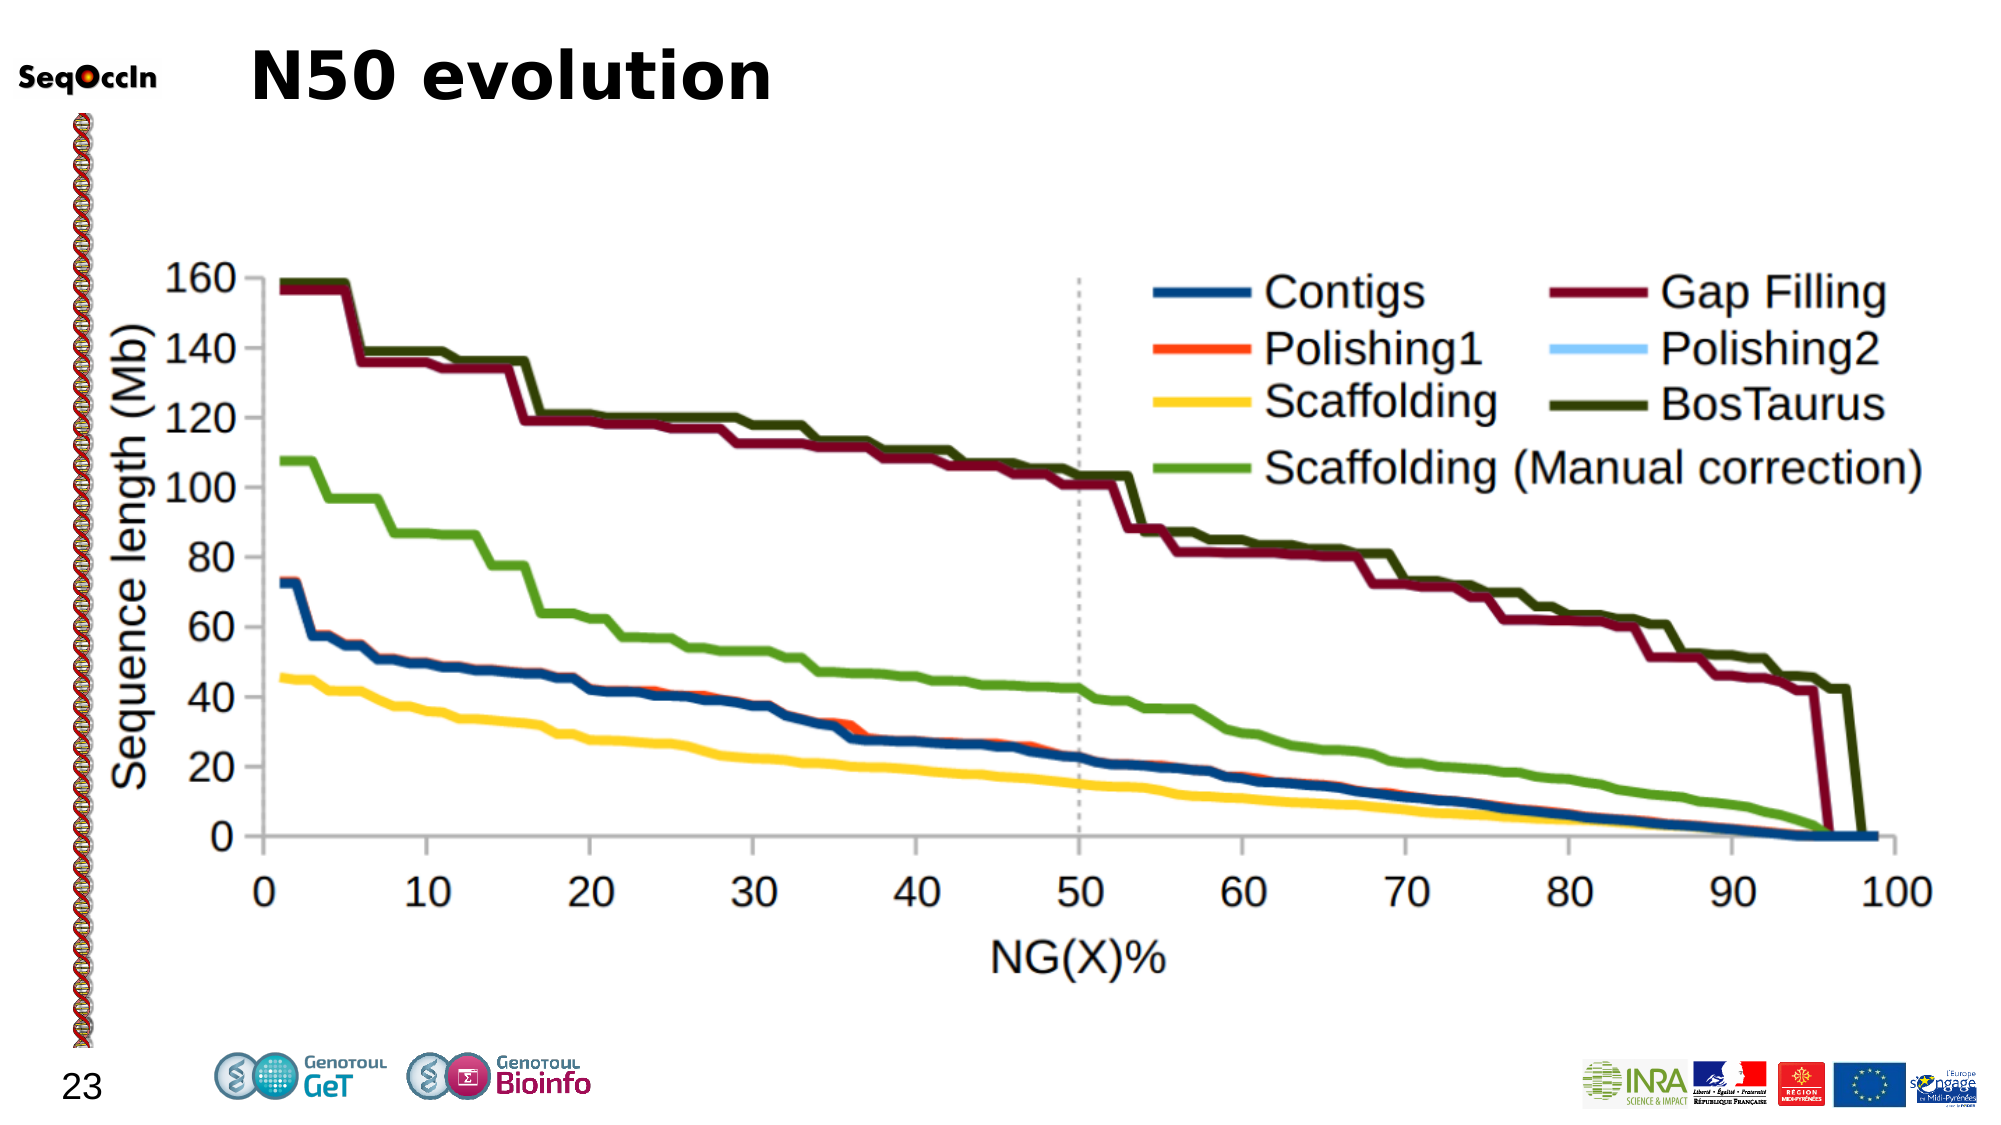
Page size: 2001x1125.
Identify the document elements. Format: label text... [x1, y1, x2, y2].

picture [400, 1046, 597, 1106]
picture [1832, 1061, 1983, 1111]
picture [13, 58, 162, 99]
title N50 evolution [198, 21, 1924, 121]
picture [73, 113, 91, 1048]
picture [1778, 1062, 1825, 1106]
picture [1581, 1059, 1689, 1109]
picture [208, 1046, 392, 1106]
picture [95, 247, 1940, 990]
